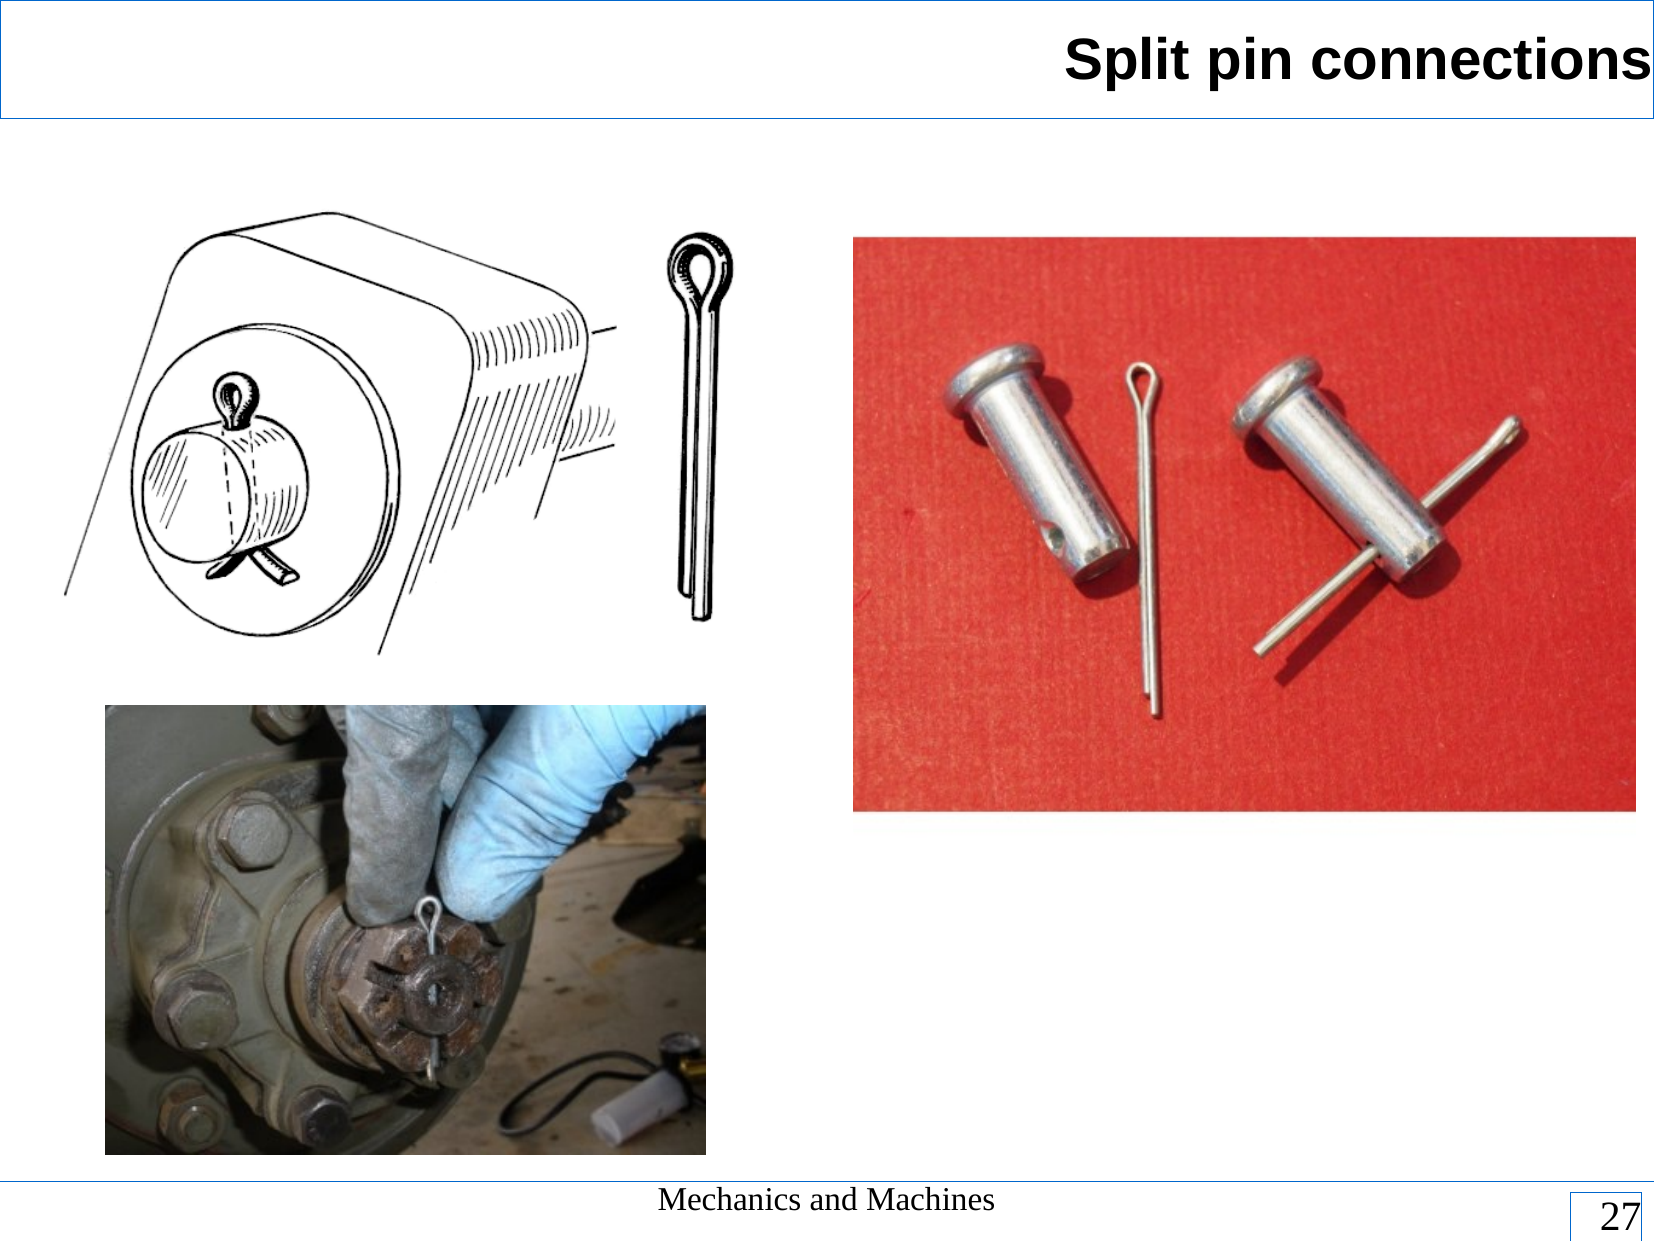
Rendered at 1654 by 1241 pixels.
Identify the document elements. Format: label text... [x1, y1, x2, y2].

picture [45, 141, 751, 1156]
picture [853, 134, 1636, 917]
title Split pin connections [0, 0, 1654, 119]
